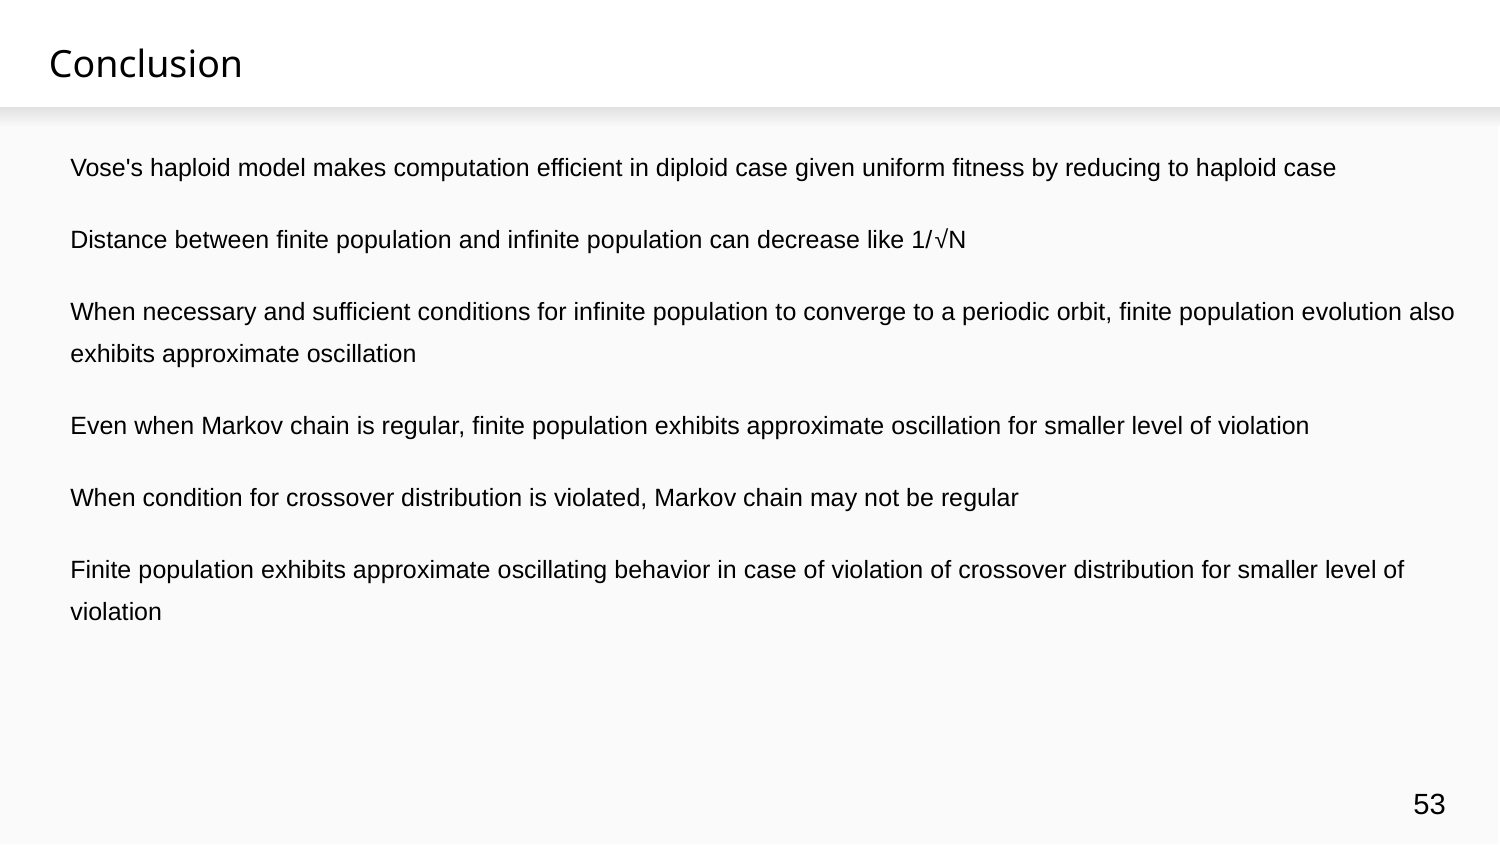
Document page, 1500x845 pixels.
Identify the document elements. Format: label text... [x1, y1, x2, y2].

text_box Vose's haploid model makes computation efficient in diploid case given uniform fitness by reducing to haploid case Distance between finite population and infinite population can decrease like 1/√N When necessary and sufficient conditions for infinite population to converge to a periodic orbit, finite population evolution also exhibits approximate oscillation Even when Markov chain is regular, finite population exhibits approximate oscillation for smaller level of violation When condition for crossover distribution is violated, Markov chain may not be regular Finite population exhibits approximate oscillating behavior in case of violation of crossover distribution for smaller level of violation [55, 132, 1482, 696]
title Conclusion [48, 13, 1497, 113]
